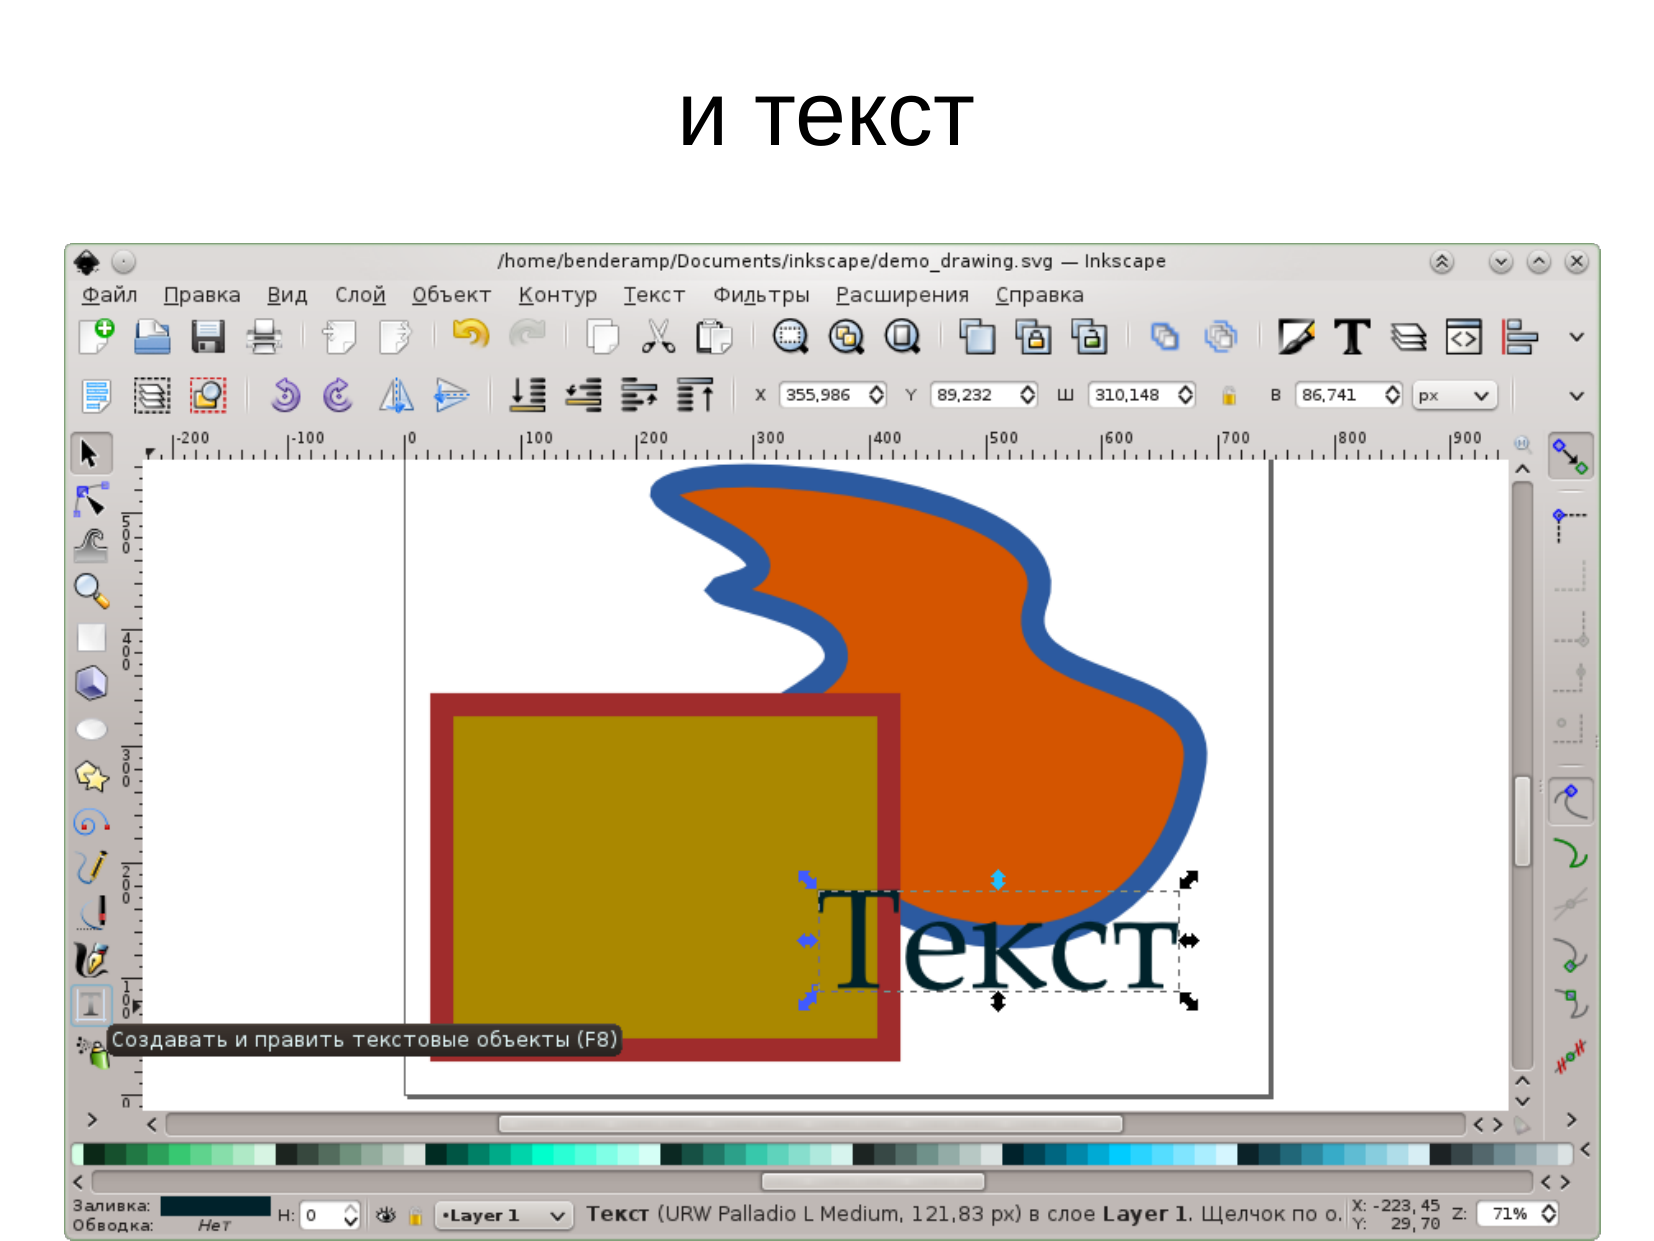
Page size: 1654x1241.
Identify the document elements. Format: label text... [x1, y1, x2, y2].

title и текст [82, 26, 1571, 201]
picture [64, 243, 1601, 1241]
